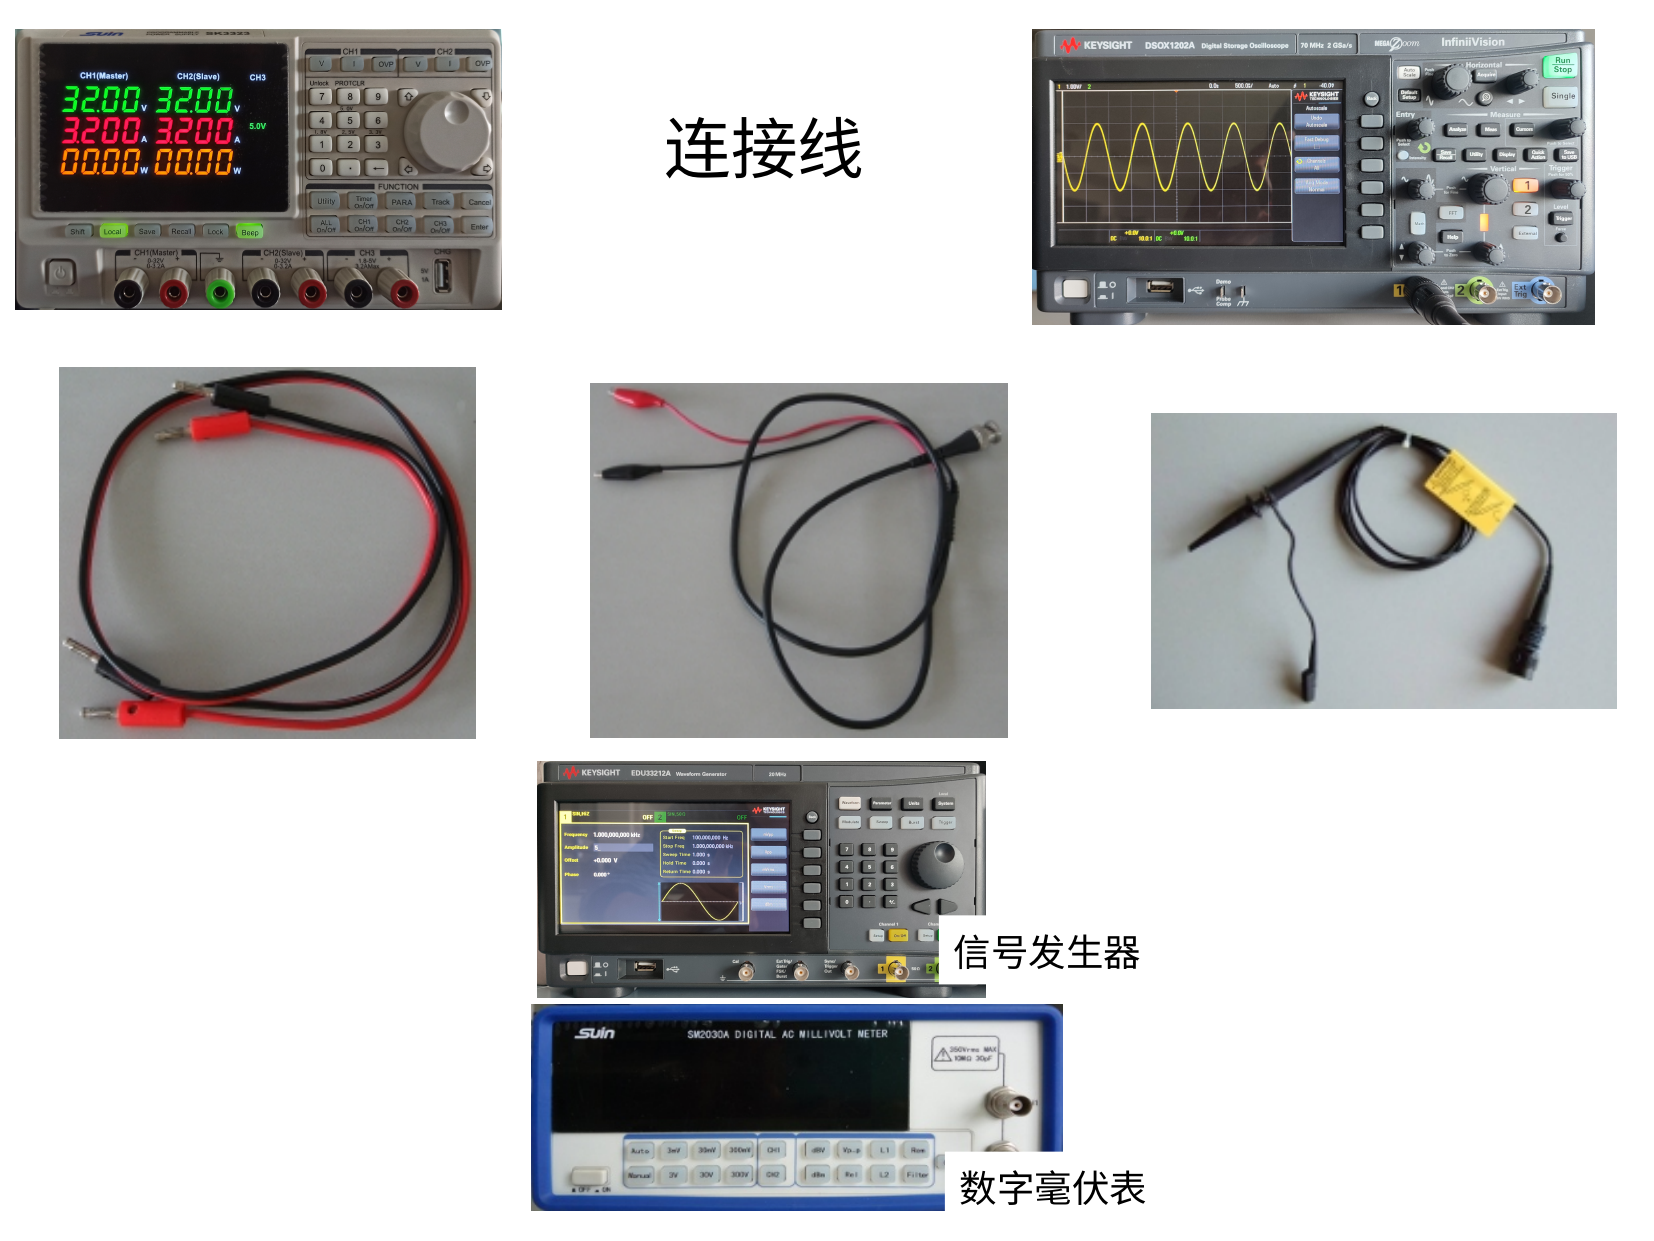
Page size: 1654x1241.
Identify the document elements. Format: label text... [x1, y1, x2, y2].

text_box 数字毫伏表 [944, 1151, 1182, 1210]
picture [59, 367, 476, 739]
picture [15, 29, 502, 310]
picture [590, 383, 1008, 738]
picture [1151, 413, 1617, 709]
picture [537, 761, 986, 999]
picture [531, 1004, 1063, 1211]
text_box 连接线 [649, 88, 945, 180]
text_box 信号发生器 [938, 915, 1176, 973]
picture [1032, 29, 1595, 325]
